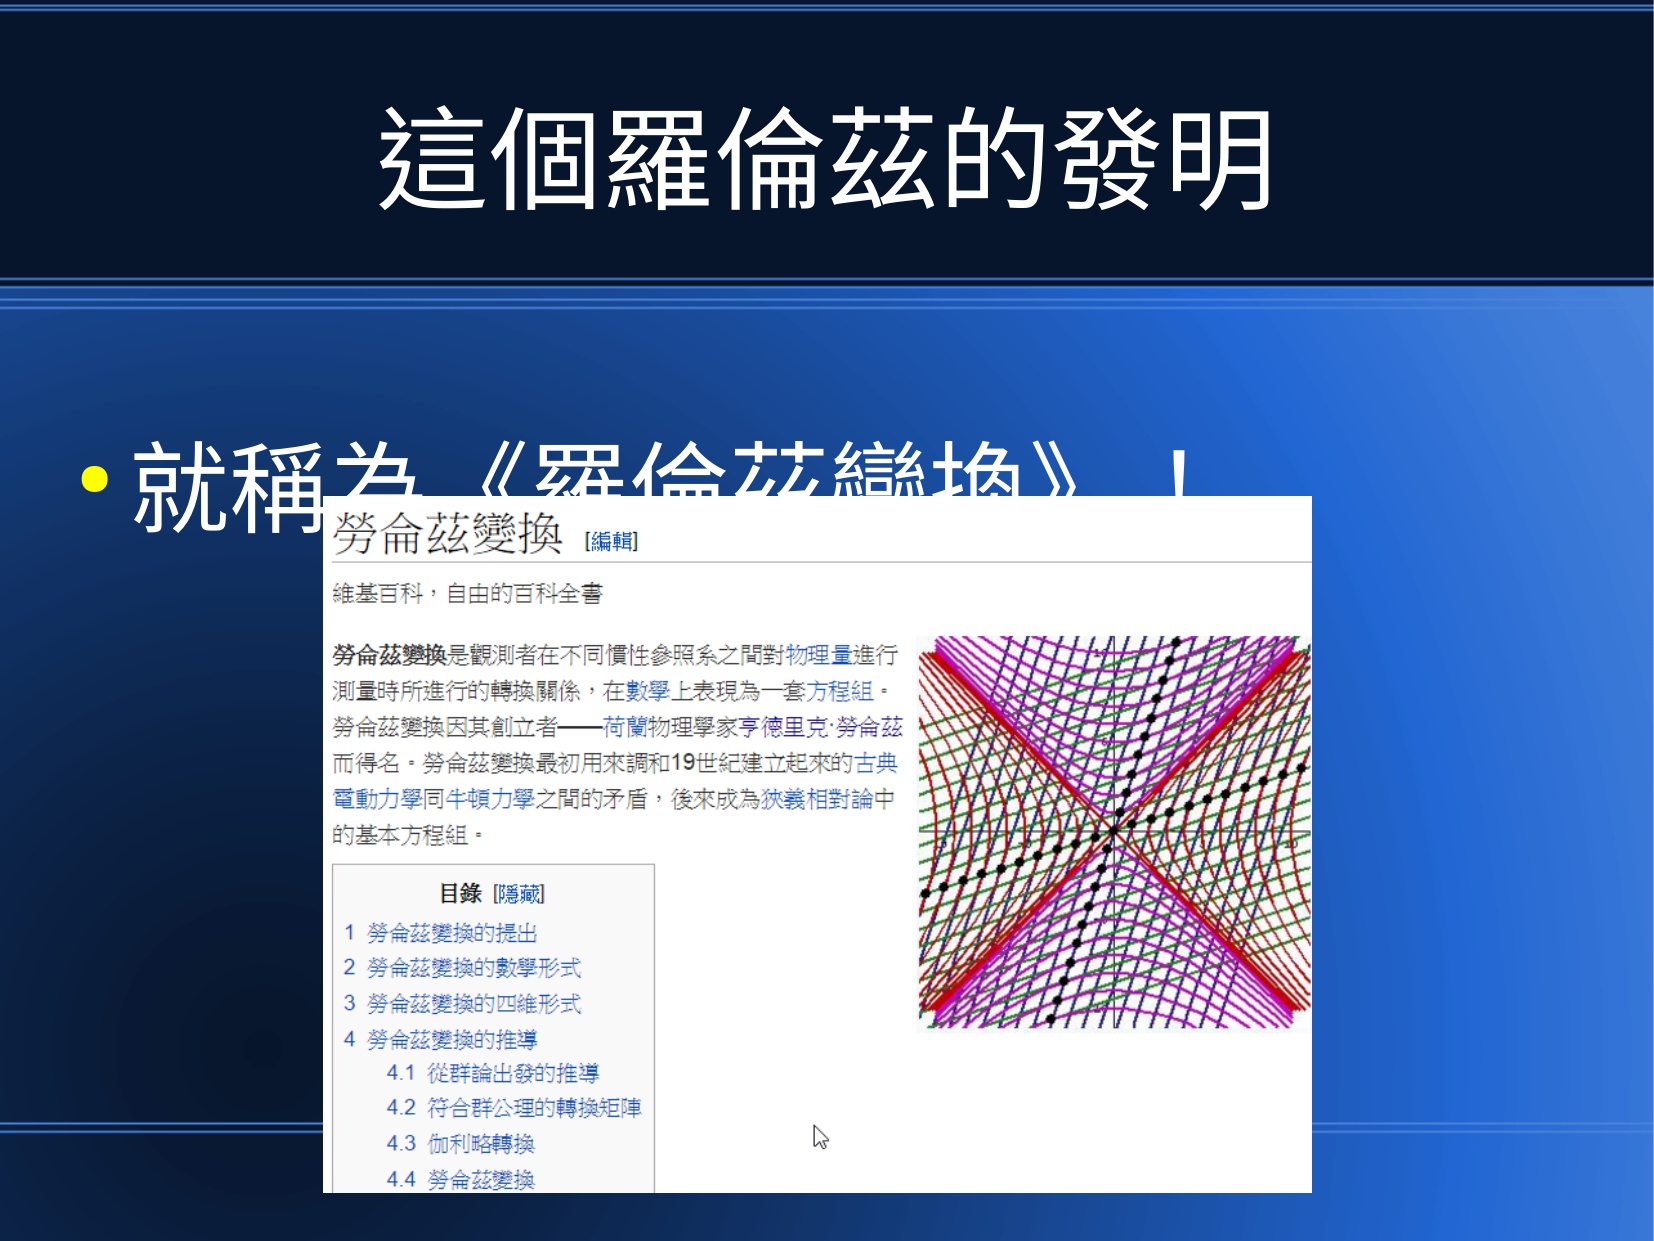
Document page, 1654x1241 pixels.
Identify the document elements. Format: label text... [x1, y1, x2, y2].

list 就稱為《羅倫茲變換》！ [59, 336, 1548, 1241]
picture [0, 0, 1654, 1241]
title 這個羅倫茲的發明 [82, 49, 1571, 257]
picture [323, 496, 1312, 1193]
